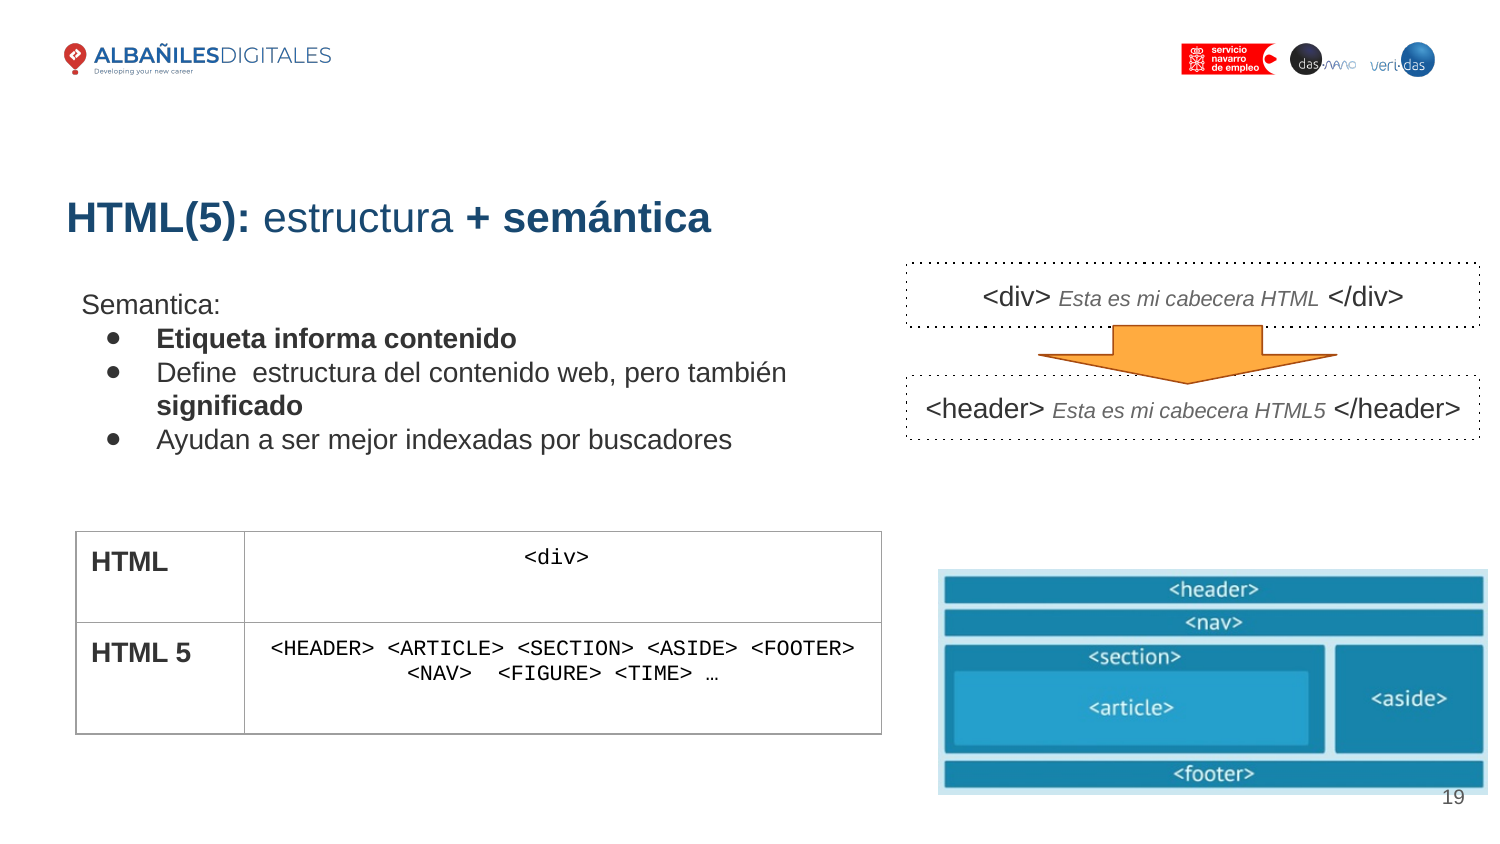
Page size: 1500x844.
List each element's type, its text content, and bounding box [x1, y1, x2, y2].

text_box HTML(5): estructura + semántica [66, 179, 728, 271]
table_cell HTML 5 [77, 623, 244, 733]
picture [938, 569, 1488, 795]
picture [1370, 42, 1435, 77]
picture [1181, 43, 1277, 75]
table_header <div> [245, 532, 881, 622]
text_box <div> Esta es mi cabecera HTML </div> [906, 263, 1480, 327]
table_header HTML [77, 532, 244, 622]
text_box Semantica: Etiqueta informa contenido Define estructura del contenido web, pero también significado Ayudan a ser mejor indexadas por buscadores [66, 271, 945, 844]
picture [1290, 43, 1356, 75]
text_box <header> Esta es mi cabecera HTML5 </header> [906, 375, 1480, 440]
picture [64, 43, 332, 75]
slide_number <number> [1389, 764, 1480, 830]
table_cell <HEADER> <ARTICLE> <SECTION> <ASIDE> <FOOTER> <NAV> <FIGURE> <TIME> … [245, 623, 881, 733]
text_box [1038, 325, 1337, 384]
